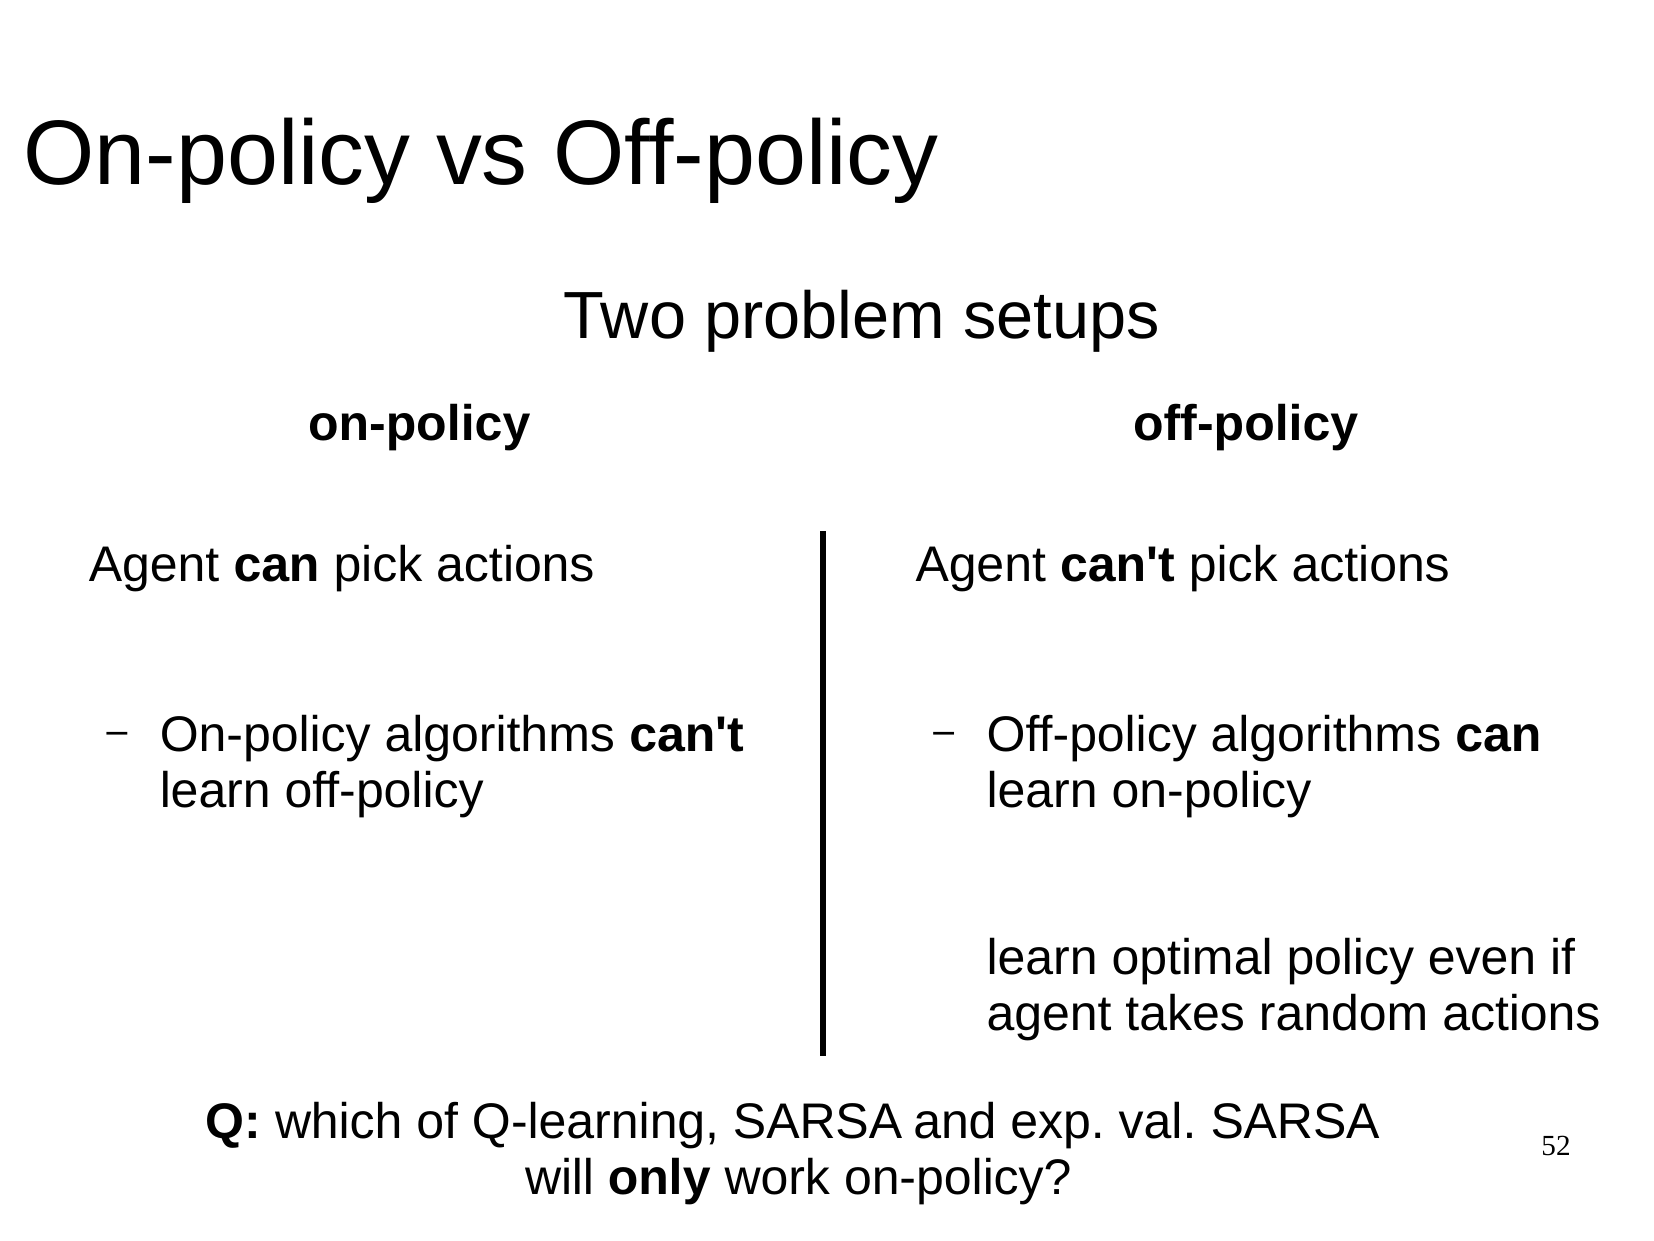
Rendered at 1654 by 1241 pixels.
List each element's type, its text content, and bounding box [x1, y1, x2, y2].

title On-policy vs Off-policy [23, 49, 1512, 257]
text_box Q: which of Q-learning, SARSA and exp. val. SARSA will only work on-policy? [187, 1083, 1409, 1217]
text_box off-policy Agent can't pick actions Off-policy algorithms can learn on-policy learn optimal policy even if agent takes random actions [852, 384, 1654, 1241]
list Two problem setups [82, 278, 1571, 384]
text_box on-policy Agent can pick actions On-policy algorithms can't learn off-policy [0, 384, 852, 1241]
